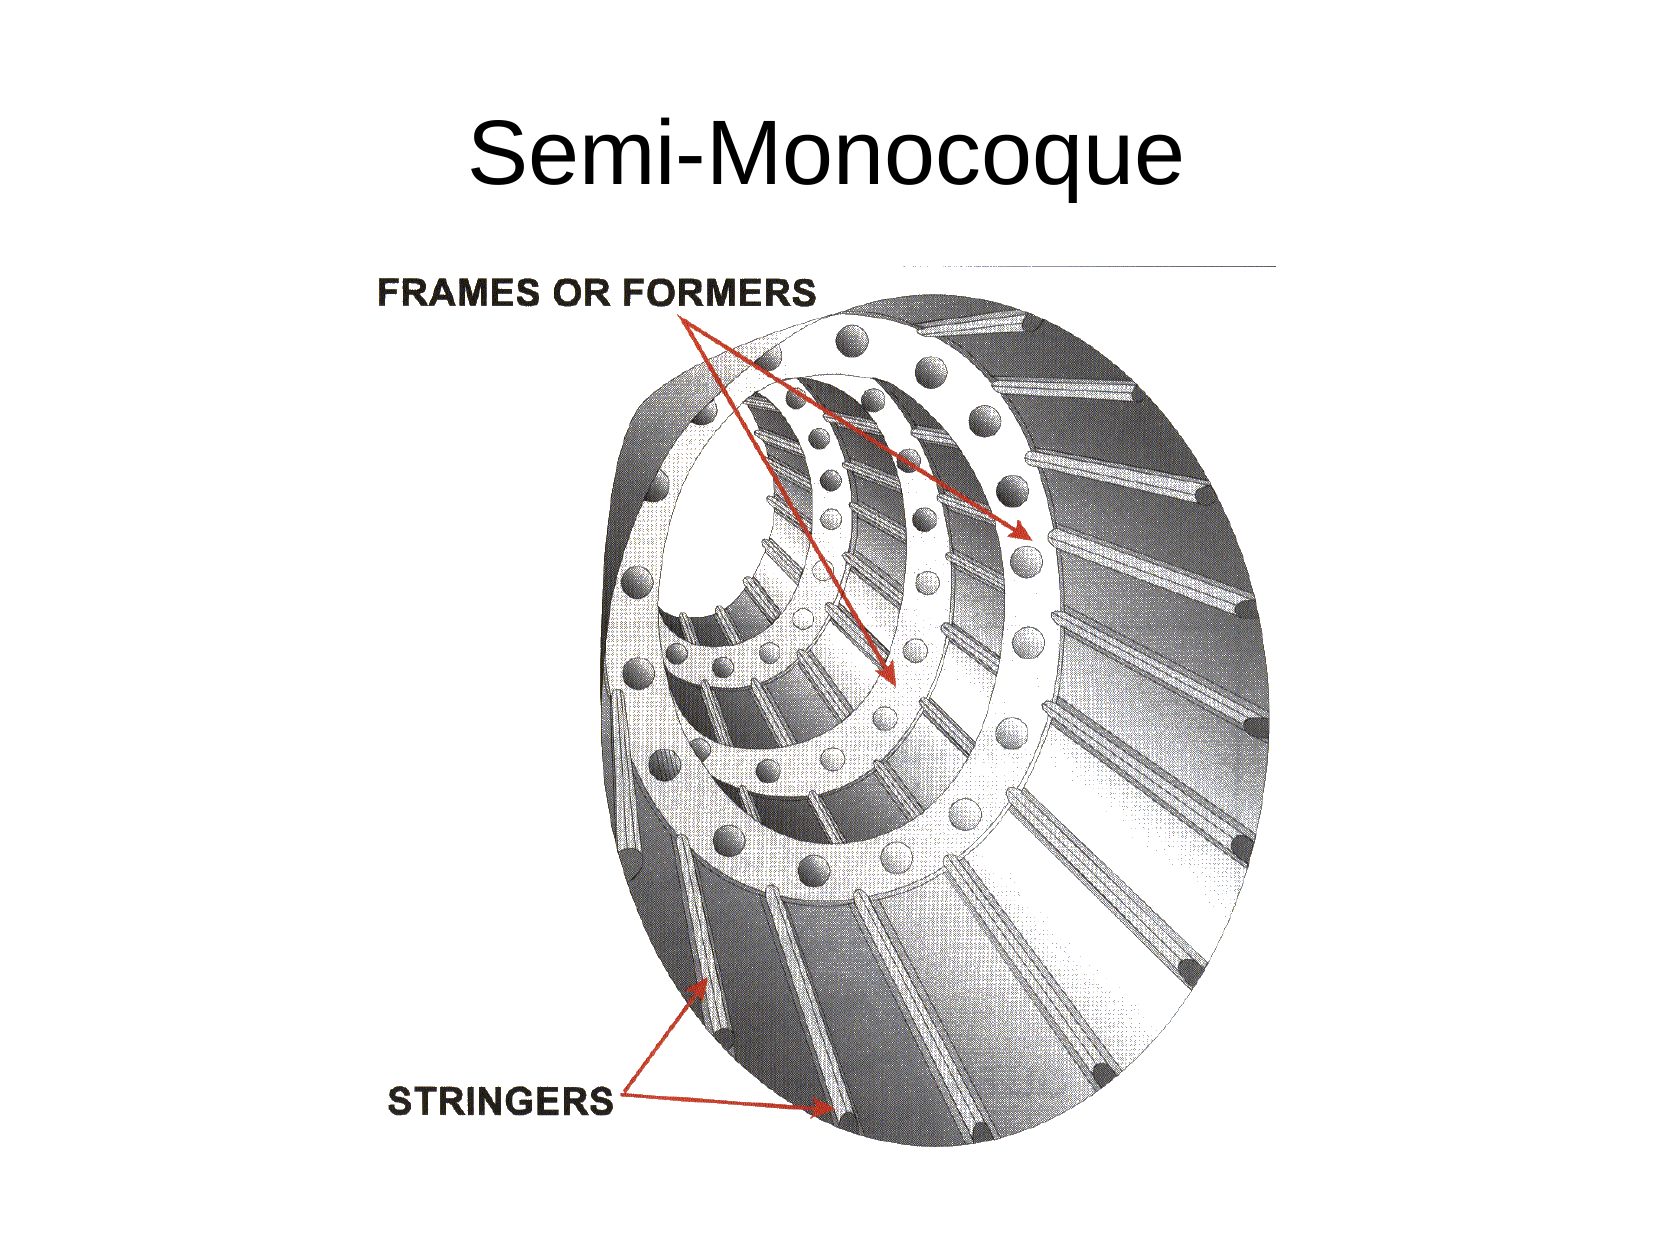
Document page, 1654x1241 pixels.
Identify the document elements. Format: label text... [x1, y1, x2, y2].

picture [375, 266, 1276, 1156]
title Semi-Monocoque [82, 49, 1571, 257]
